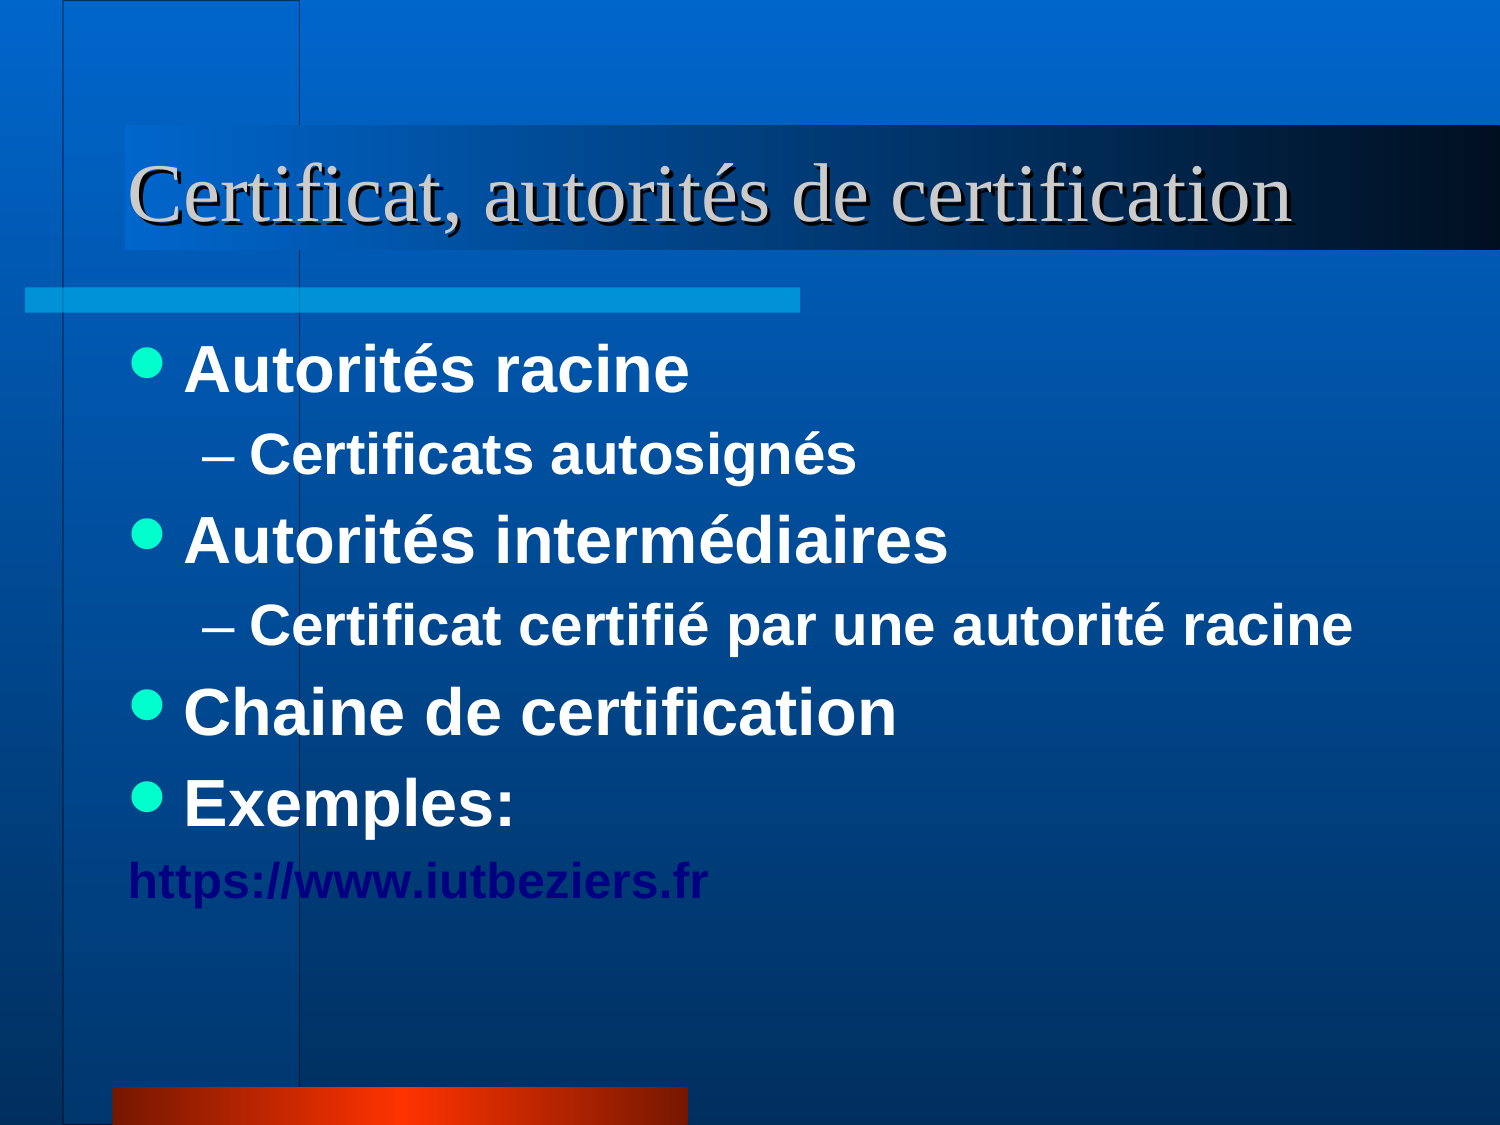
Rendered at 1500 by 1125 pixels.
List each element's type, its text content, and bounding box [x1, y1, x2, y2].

title Certificat, autorités de certification [112, 99, 1388, 288]
list Autorités racine Certificats autosignés Autorités intermédiaires Certificat certifié par une autorité racine Chaine de certification Exemples: https://www.iutbeziers.fr [112, 324, 1388, 1055]
